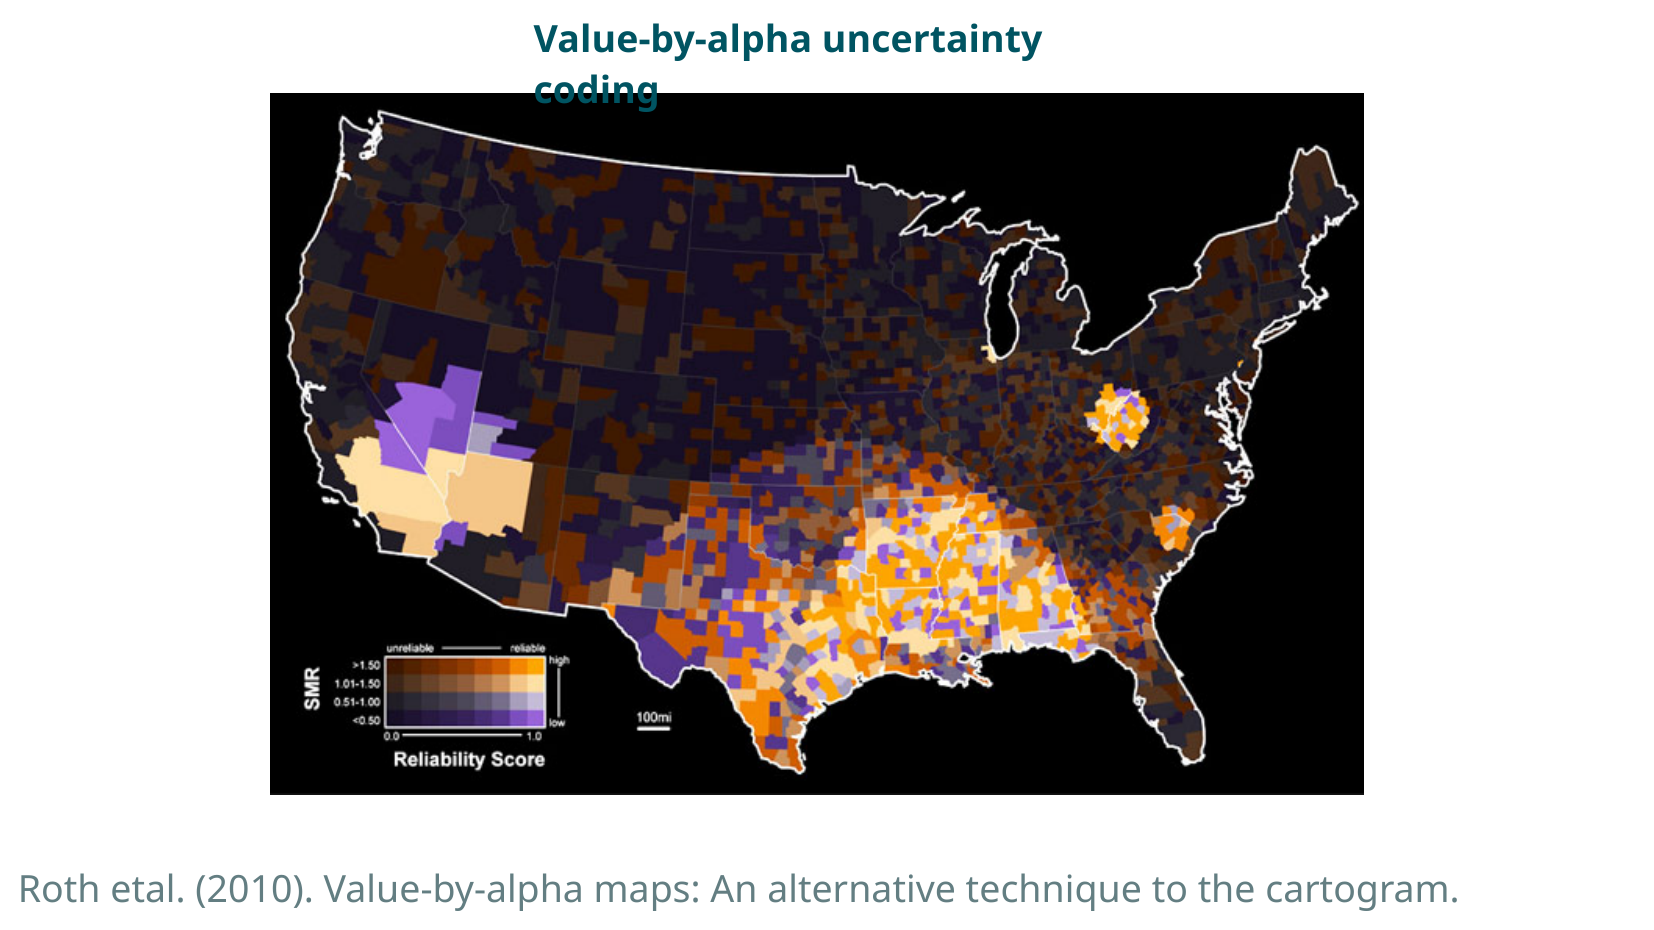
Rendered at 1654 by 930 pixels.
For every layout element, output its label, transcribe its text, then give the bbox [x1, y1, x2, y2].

picture [270, 93, 1364, 796]
text_box Value-by-alpha uncertainty coding [518, 4, 1134, 119]
text_box Roth etal. (2010). Value-by-alpha maps: An alternative technique to the cartogram. [3, 855, 1244, 920]
